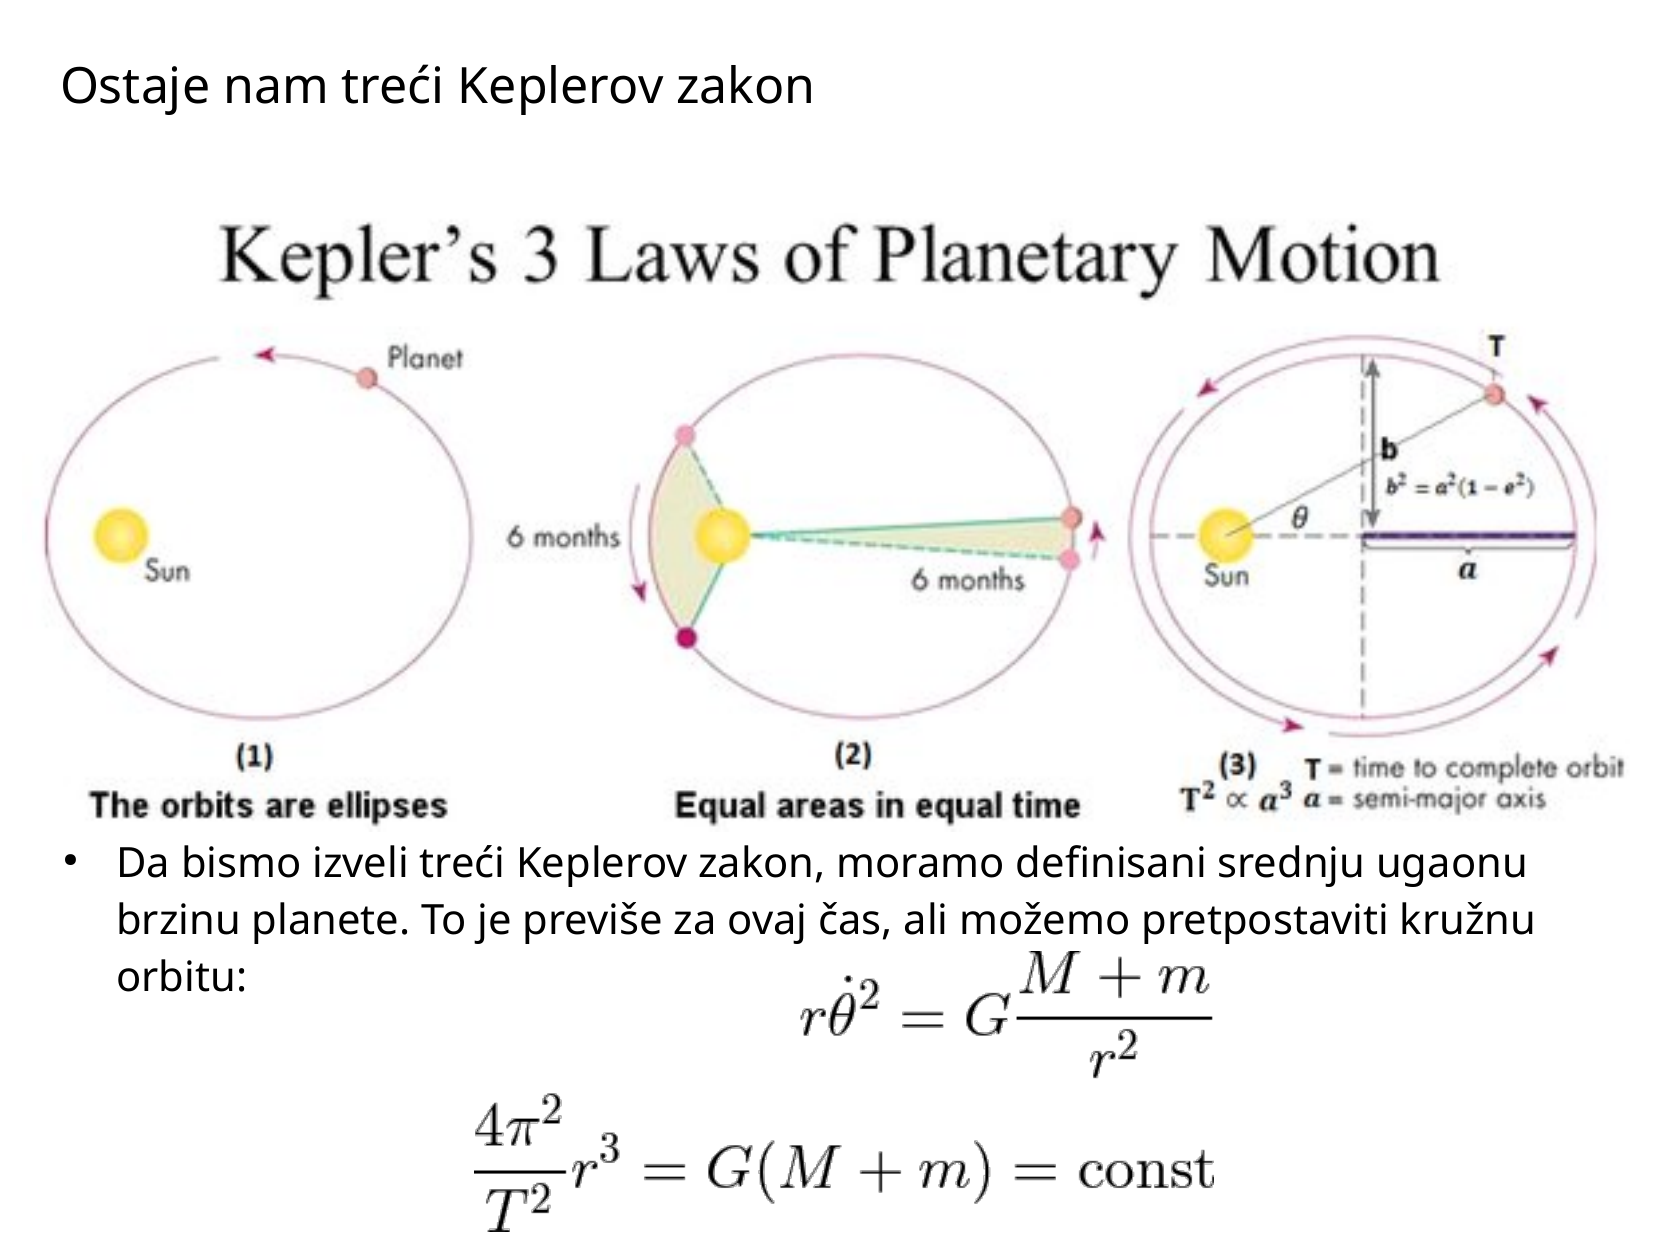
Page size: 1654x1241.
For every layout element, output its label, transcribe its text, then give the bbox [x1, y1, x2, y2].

picture [22, 199, 1635, 832]
picture [474, 951, 1214, 1232]
title Ostaje nam treći Keplerov zakon [59, 17, 1648, 150]
list Da bismo izveli treći Keplerov zakon, moramo definisani srednju ugaonu brzinu planete. To je previše za ovaj čas, ali možemo pretpostaviti kružnu orbitu: [45, 832, 1635, 1194]
